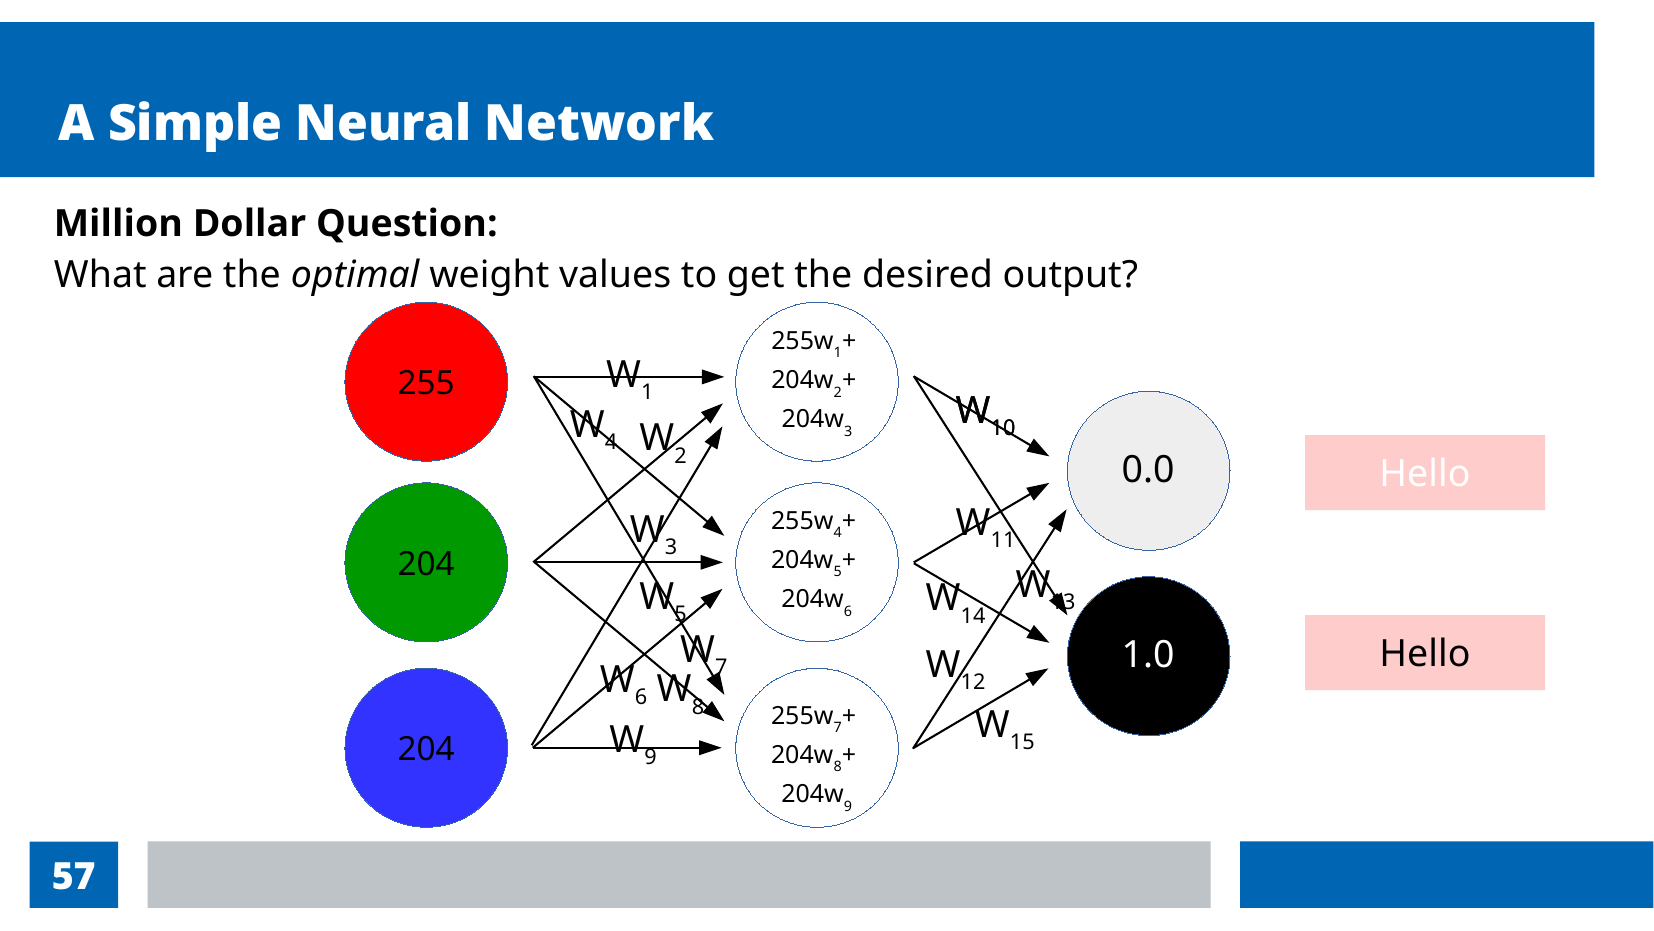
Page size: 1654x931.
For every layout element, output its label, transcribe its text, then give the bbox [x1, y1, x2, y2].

text_box 0.0 [1080, 435, 1217, 556]
text_box 1.0 [1080, 620, 1217, 741]
text_box W11 [940, 488, 1036, 559]
text_box W9 [594, 705, 676, 776]
text_box Hello [1305, 615, 1546, 691]
text_box W13 [1000, 550, 1096, 621]
text_box Million Dollar Question: What are the optimal weight values to get the desired output? [39, 189, 1243, 299]
text_box W14 [910, 563, 1006, 634]
text_box 204 [344, 482, 508, 642]
text_box W8 [641, 654, 723, 725]
text_box W12 [910, 634, 1006, 701]
text_box [1067, 621, 1080, 699]
text_box 255w4+ 204w5+ 204w6 [748, 495, 886, 620]
text_box W5 [624, 561, 706, 633]
text_box [1096, 576, 1231, 700]
text_box W3 [615, 495, 717, 566]
text_box 255w7+ 204w8+ 204w9 [748, 690, 886, 815]
text_box Hello [1305, 435, 1546, 511]
text_box W7 [665, 615, 746, 686]
text_box W15 [960, 690, 1055, 761]
title A Simple Neural Network [59, 44, 1595, 156]
text_box 204 [344, 668, 508, 828]
text_box W6 [585, 645, 666, 716]
text_box [1067, 391, 1231, 514]
text_box 255 [344, 302, 508, 462]
text_box W10 [940, 376, 1036, 447]
text_box 255w1+ 204w2+ 204w3 [735, 302, 899, 462]
text_box W2 [624, 403, 706, 474]
text_box W4 [555, 390, 636, 461]
